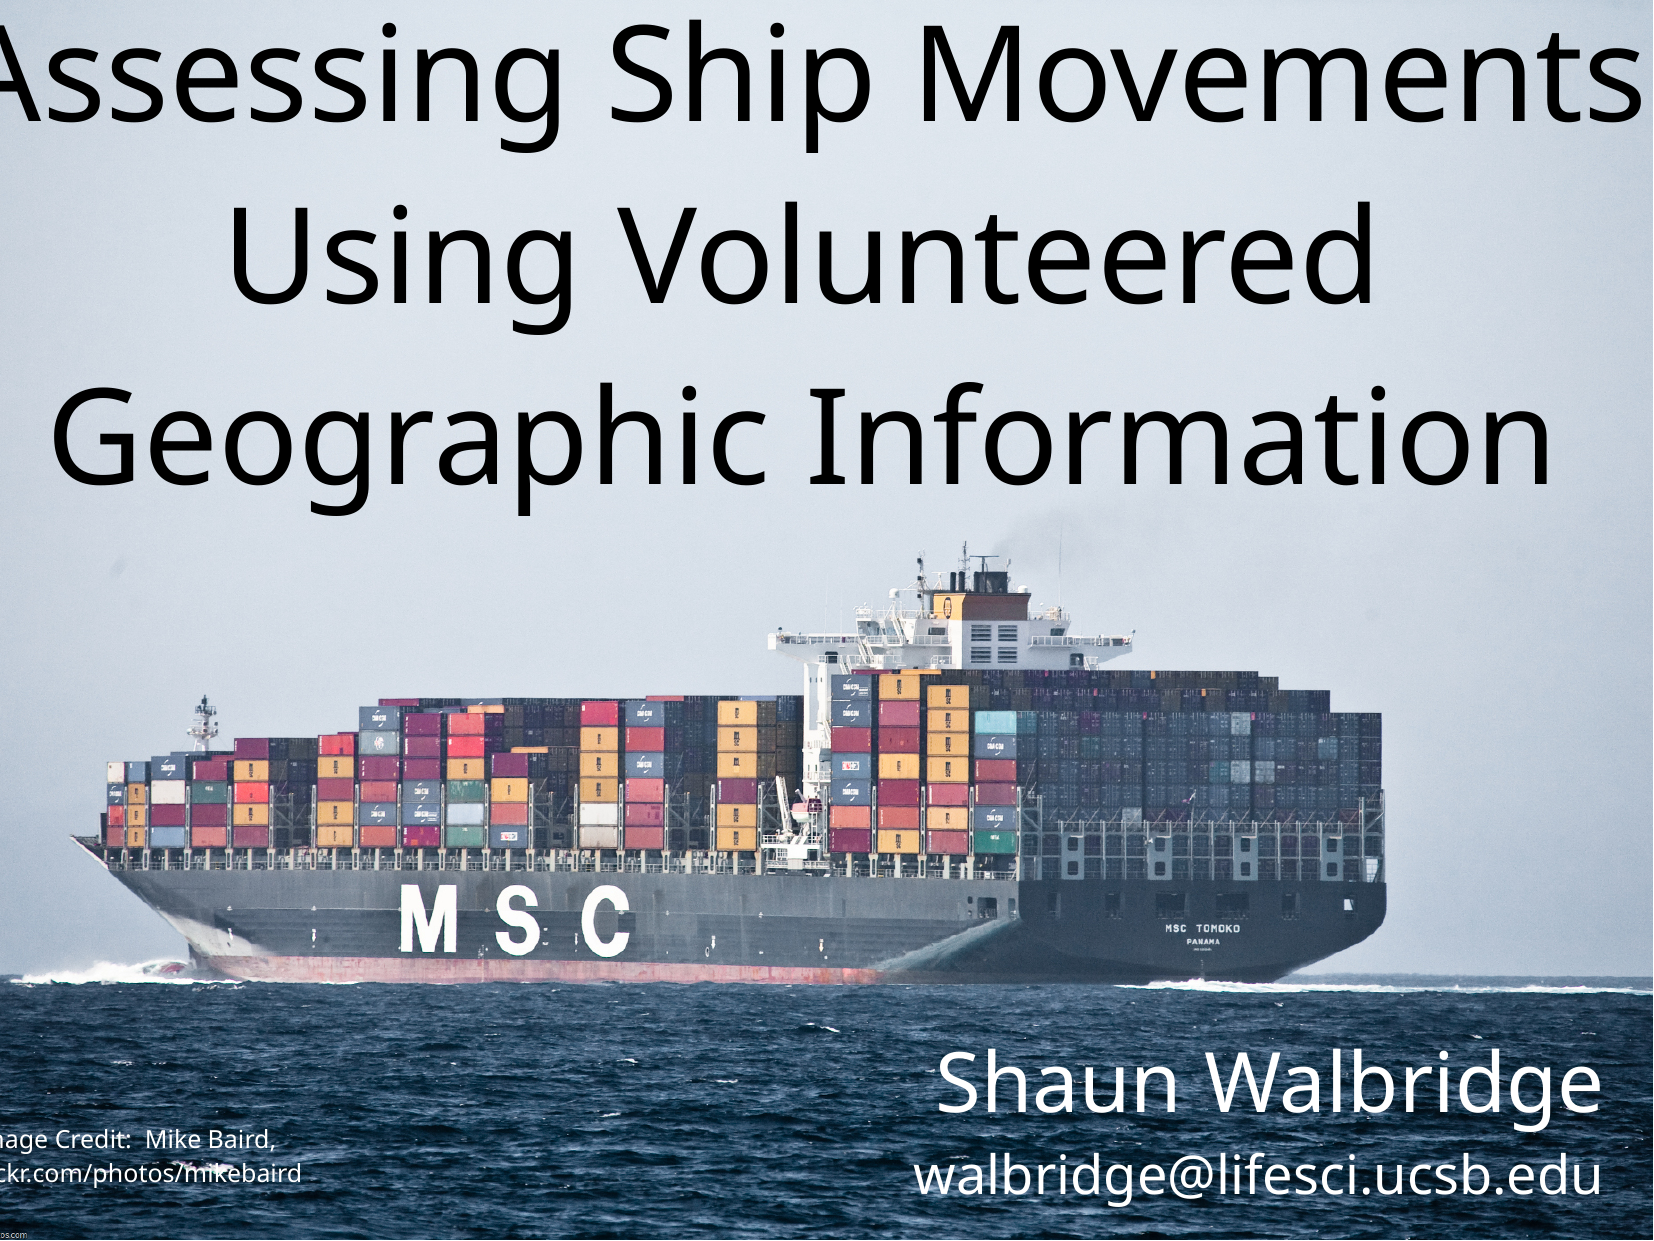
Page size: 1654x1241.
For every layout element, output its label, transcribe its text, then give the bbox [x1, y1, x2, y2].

picture [0, 541, 1653, 1240]
subtitle Shaun Walbridge walbridge@lifesci.ucsb.edu [274, 1041, 1606, 1193]
text_box Image Credit: Mike Baird, flickr.com/photos/mikebaird [0, 1114, 389, 1195]
title Assessing Ship Movements Using Volunteered Geographic Information [0, 0, 1653, 541]
